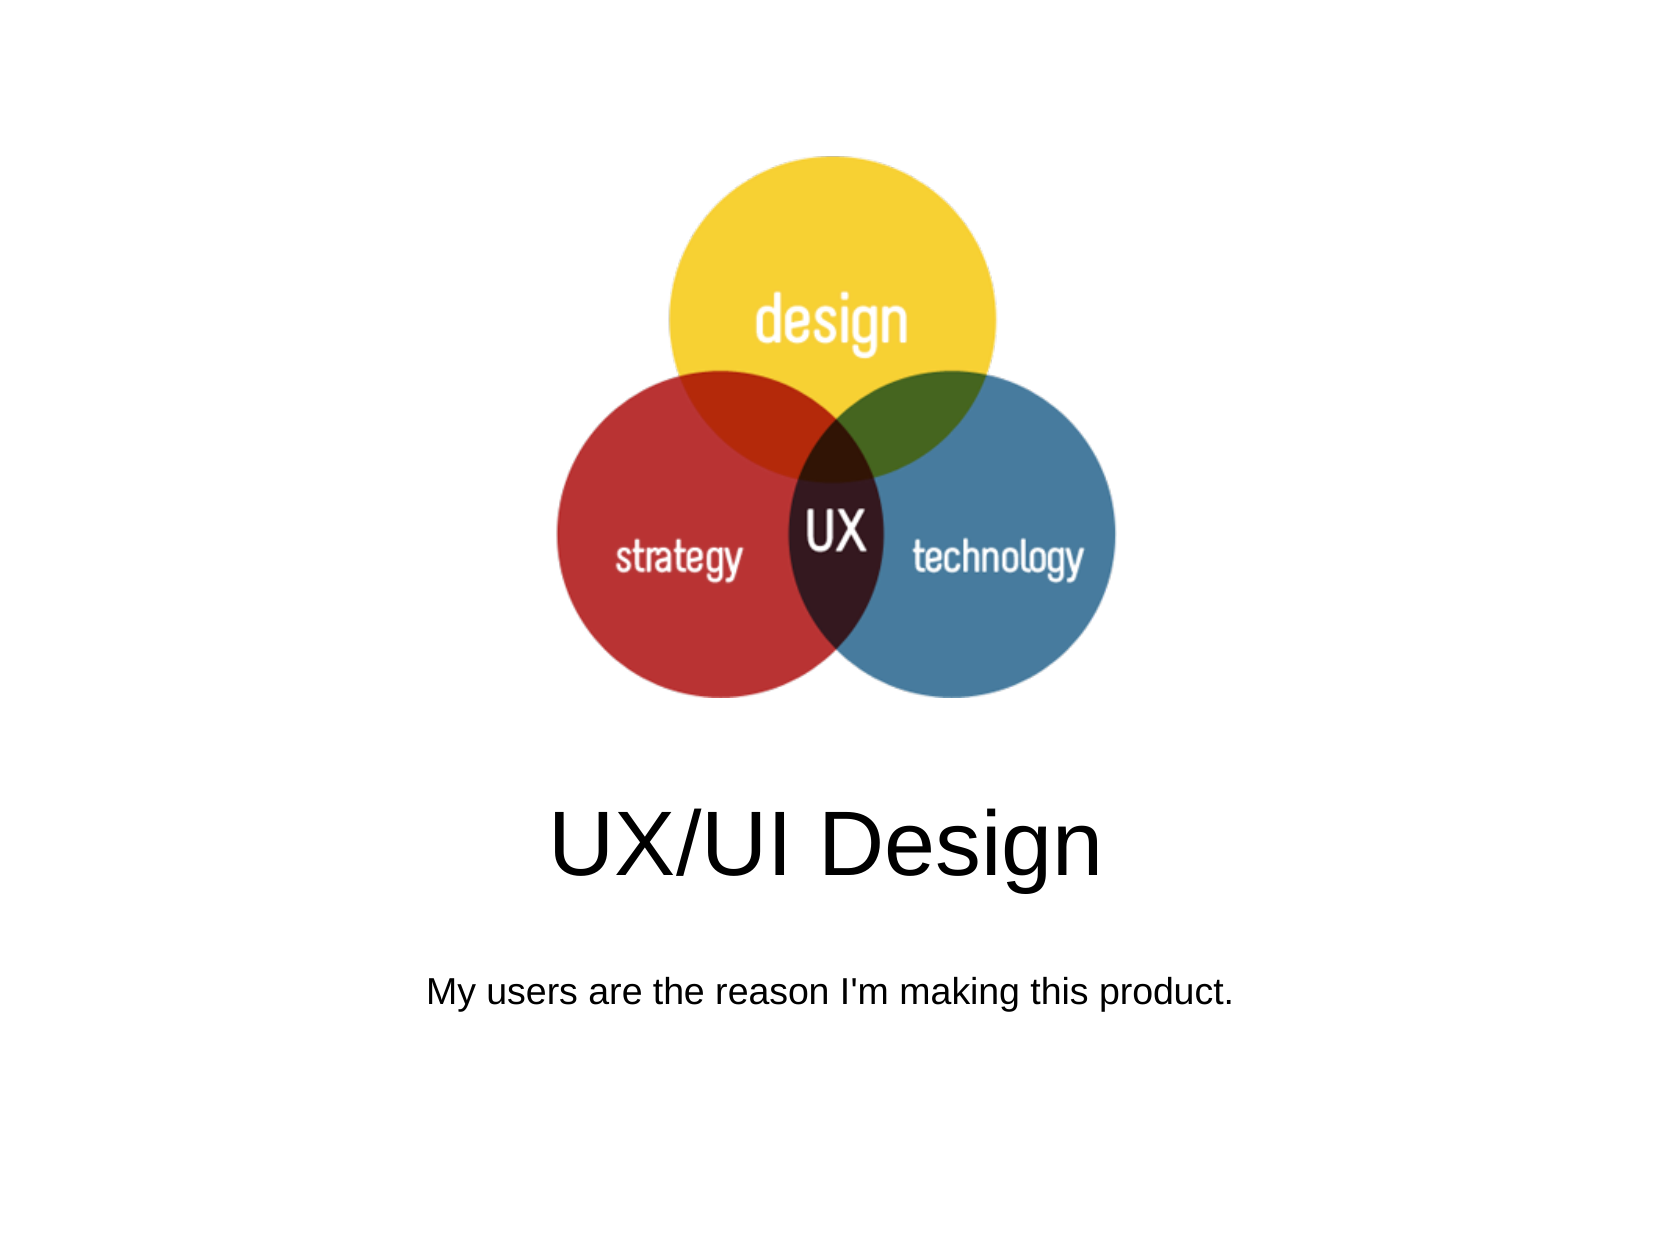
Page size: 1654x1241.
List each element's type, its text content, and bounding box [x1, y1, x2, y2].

text_box My users are the reason I'm making this product. [411, 963, 1250, 1020]
picture [544, 141, 1117, 698]
title UX/UI Design [82, 740, 1571, 948]
